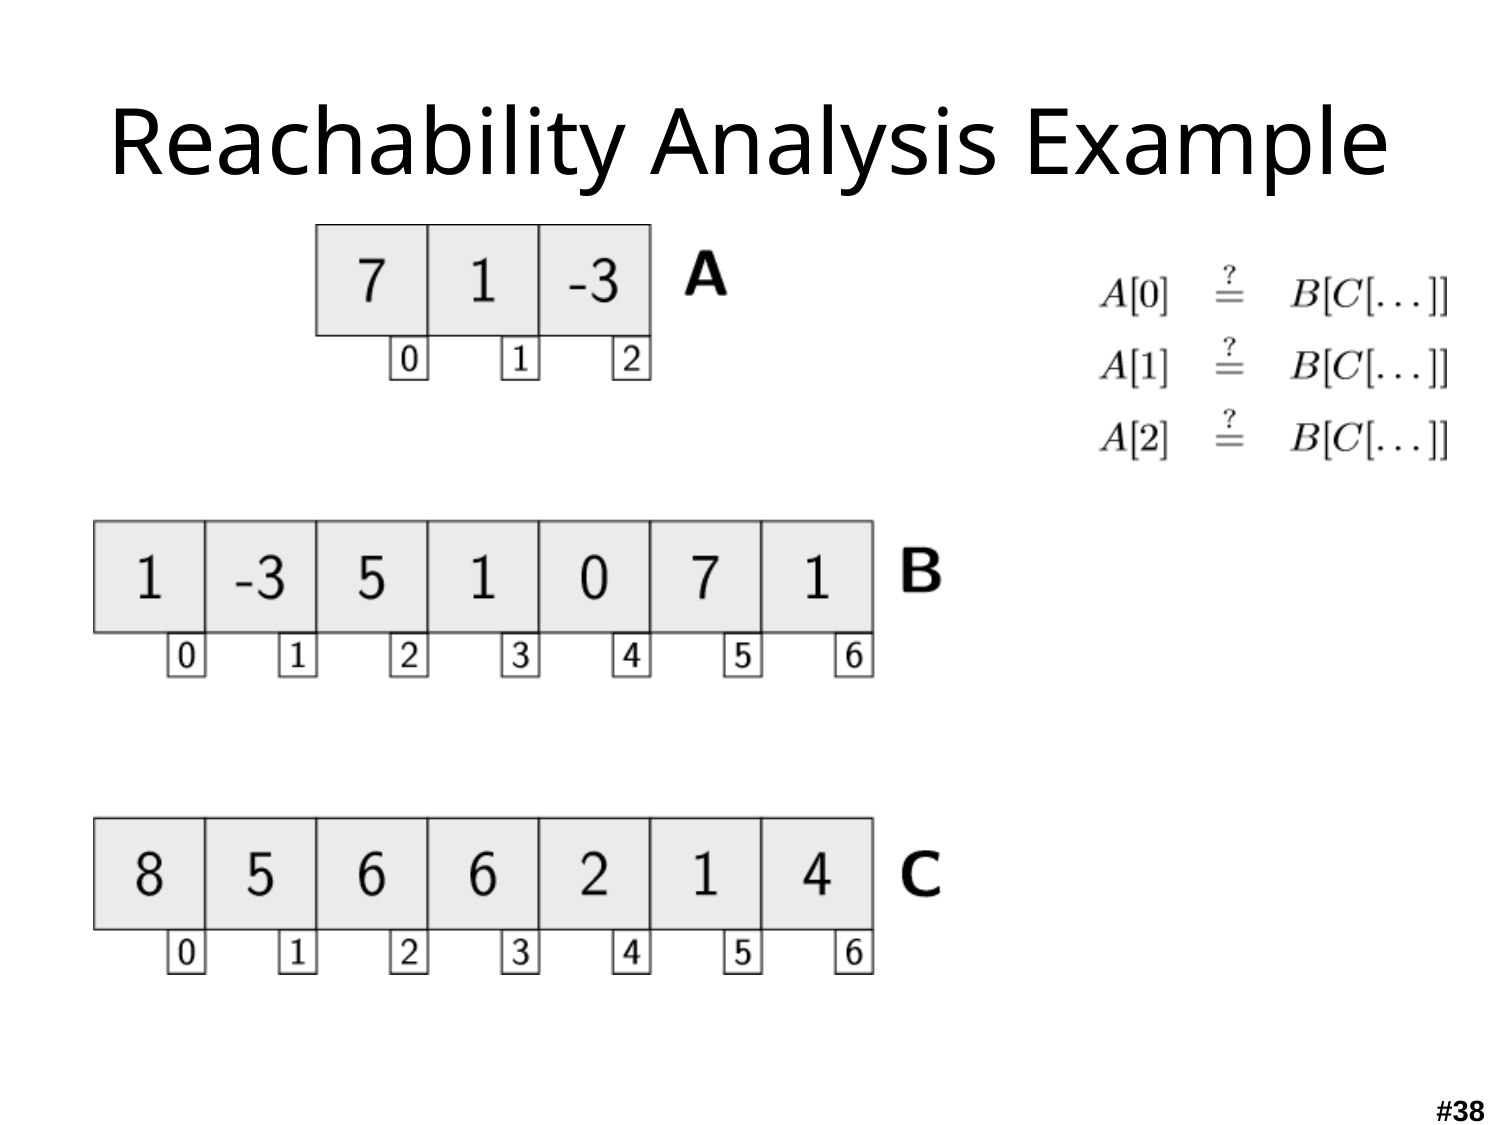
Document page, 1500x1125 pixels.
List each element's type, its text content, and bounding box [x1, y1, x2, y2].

title Reachability Analysis Example [24, 45, 1476, 233]
picture [93, 224, 1447, 976]
